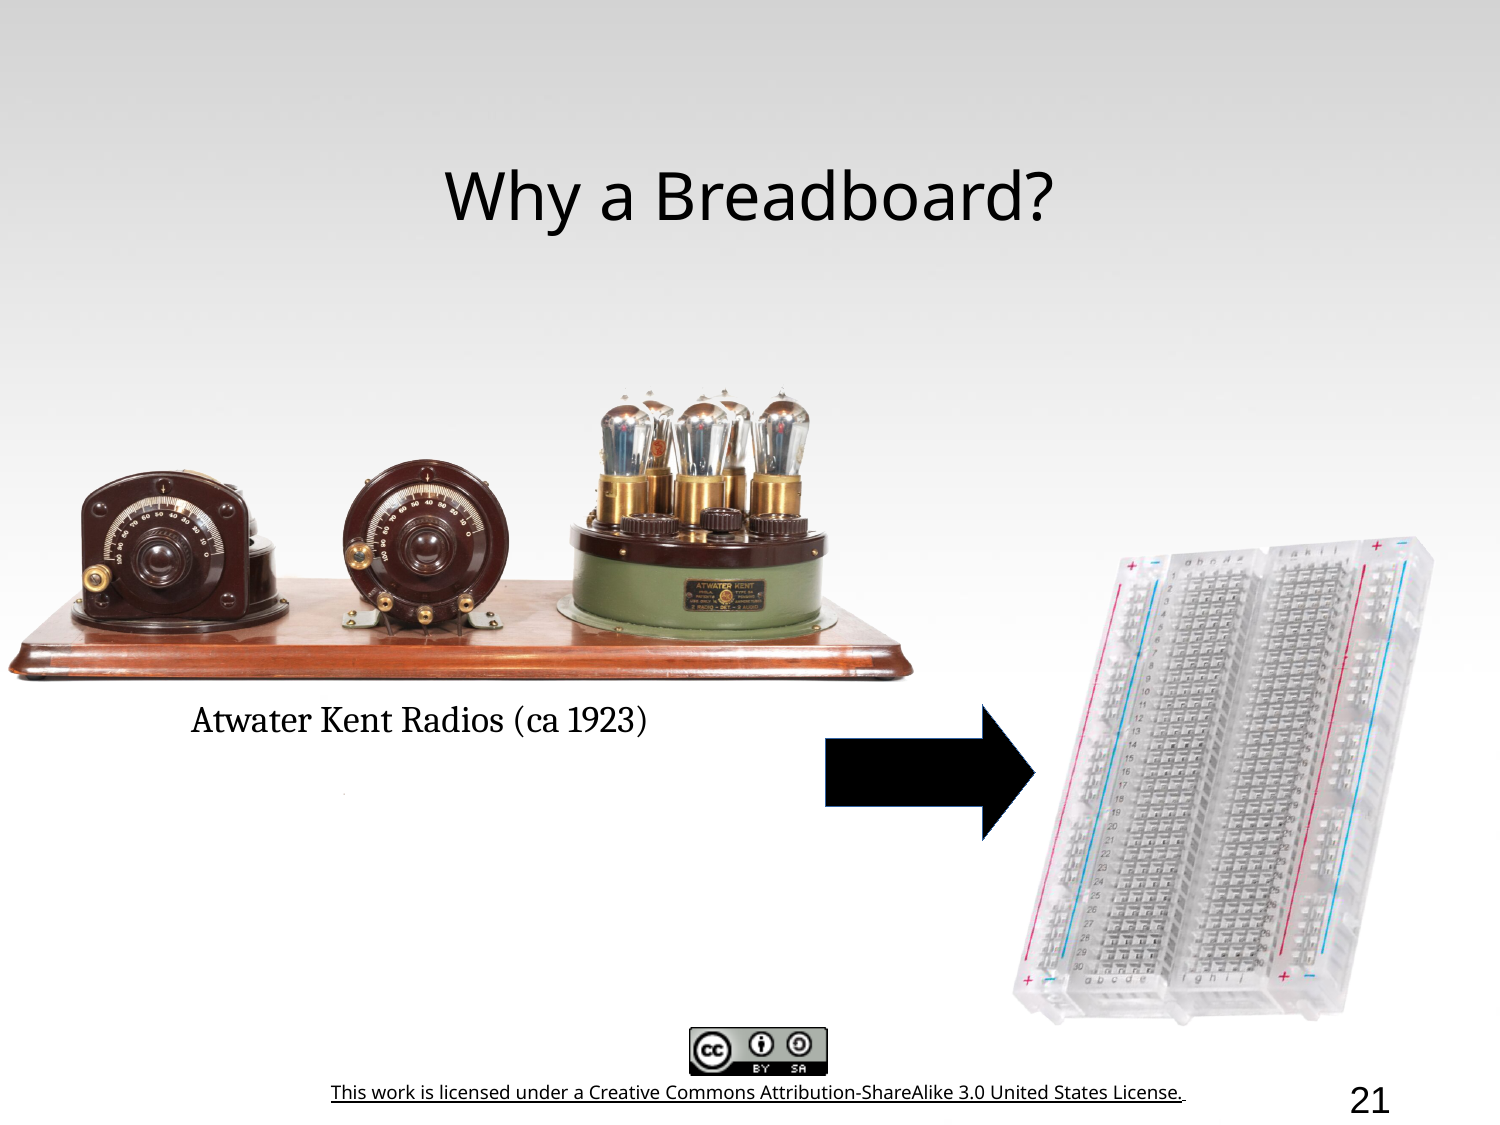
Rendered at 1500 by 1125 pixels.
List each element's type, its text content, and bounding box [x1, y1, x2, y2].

text_box Atwater Kent Radios (ca 1923) [75, 691, 766, 770]
text_box [825, 704, 1036, 841]
picture [0, 0, 1500, 1125]
title Why a Breadboard? [112, 99, 1388, 288]
